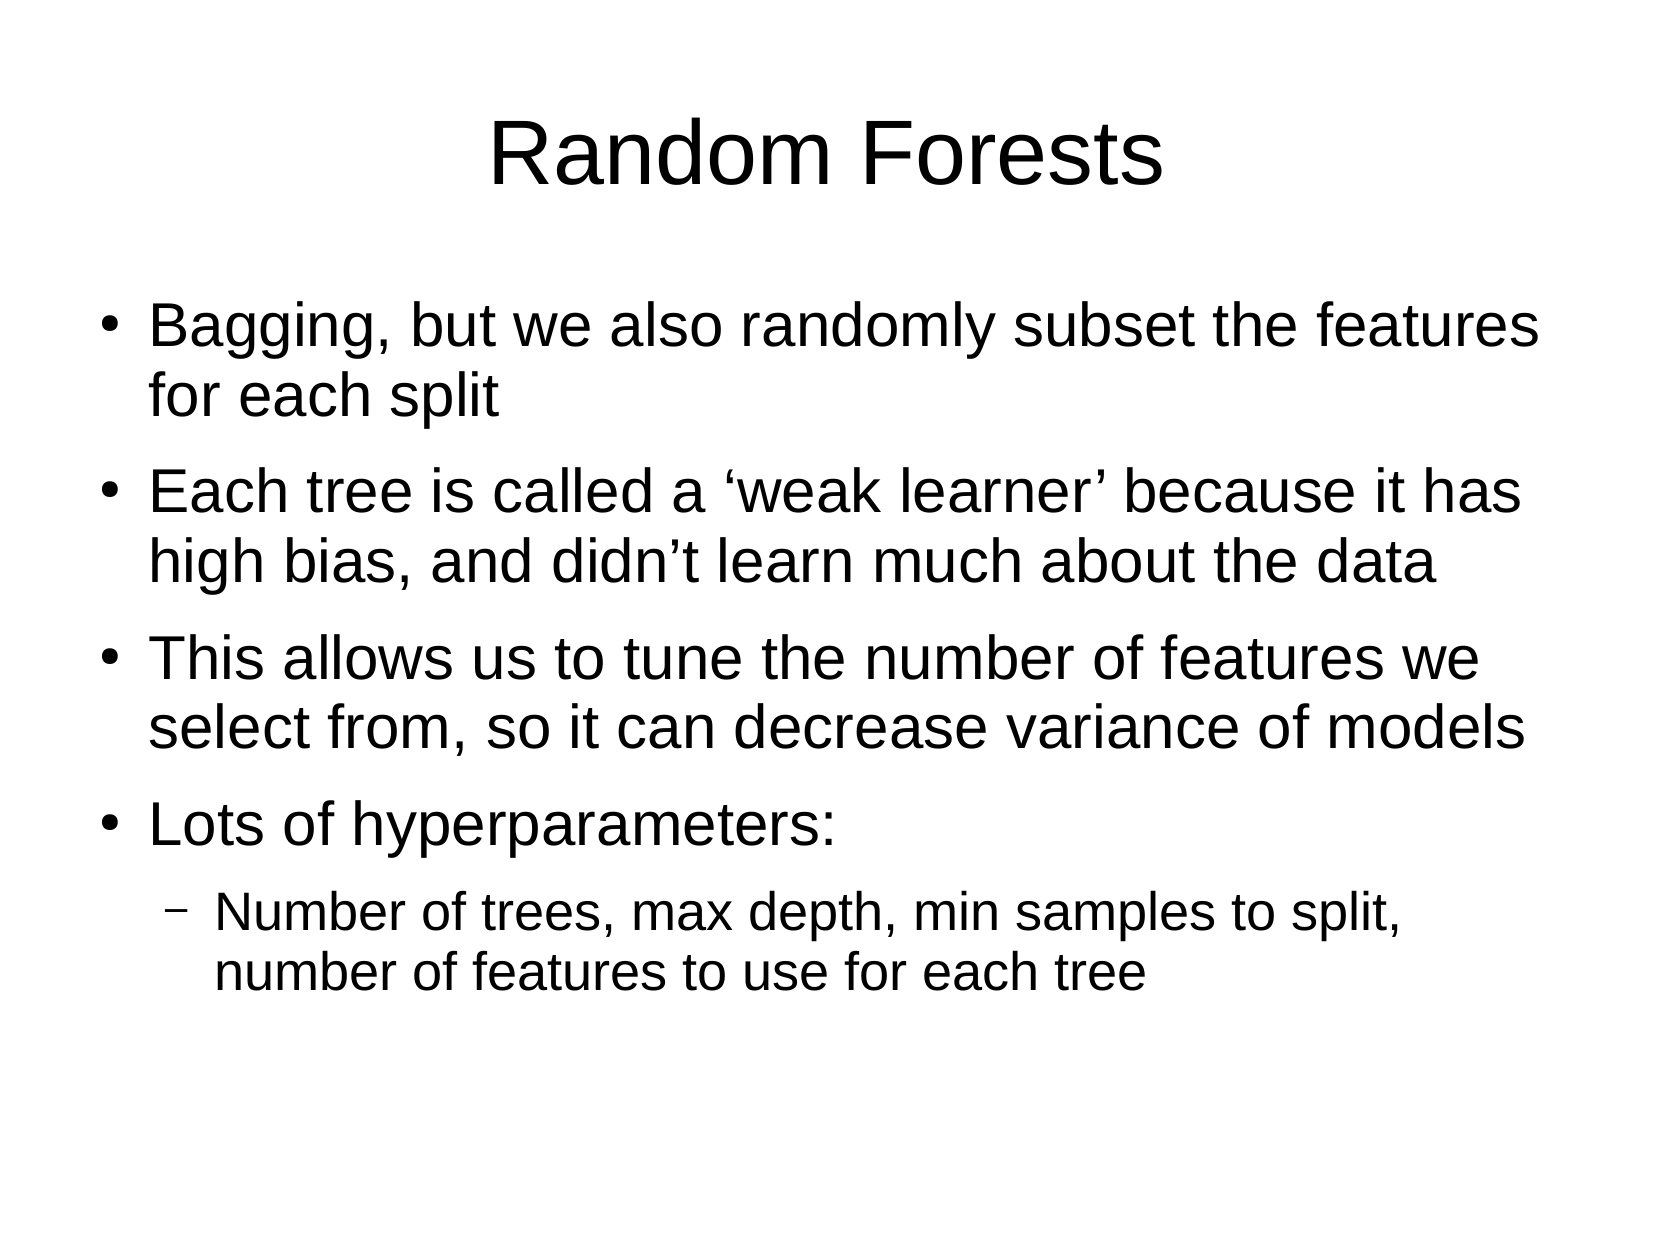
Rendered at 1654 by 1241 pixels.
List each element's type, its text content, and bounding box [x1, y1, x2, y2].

list Bagging, but we also randomly subset the features for each split Each tree is called a ‘weak learner’ because it has high bias, and didn’t learn much about the data This allows us to tune the number of features we select from, so it can decrease variance of models Lots of hyperparameters: Number of trees, max depth, min samples to split, number of features to use for each tree [82, 290, 1571, 1010]
title Random Forests [82, 49, 1571, 257]
